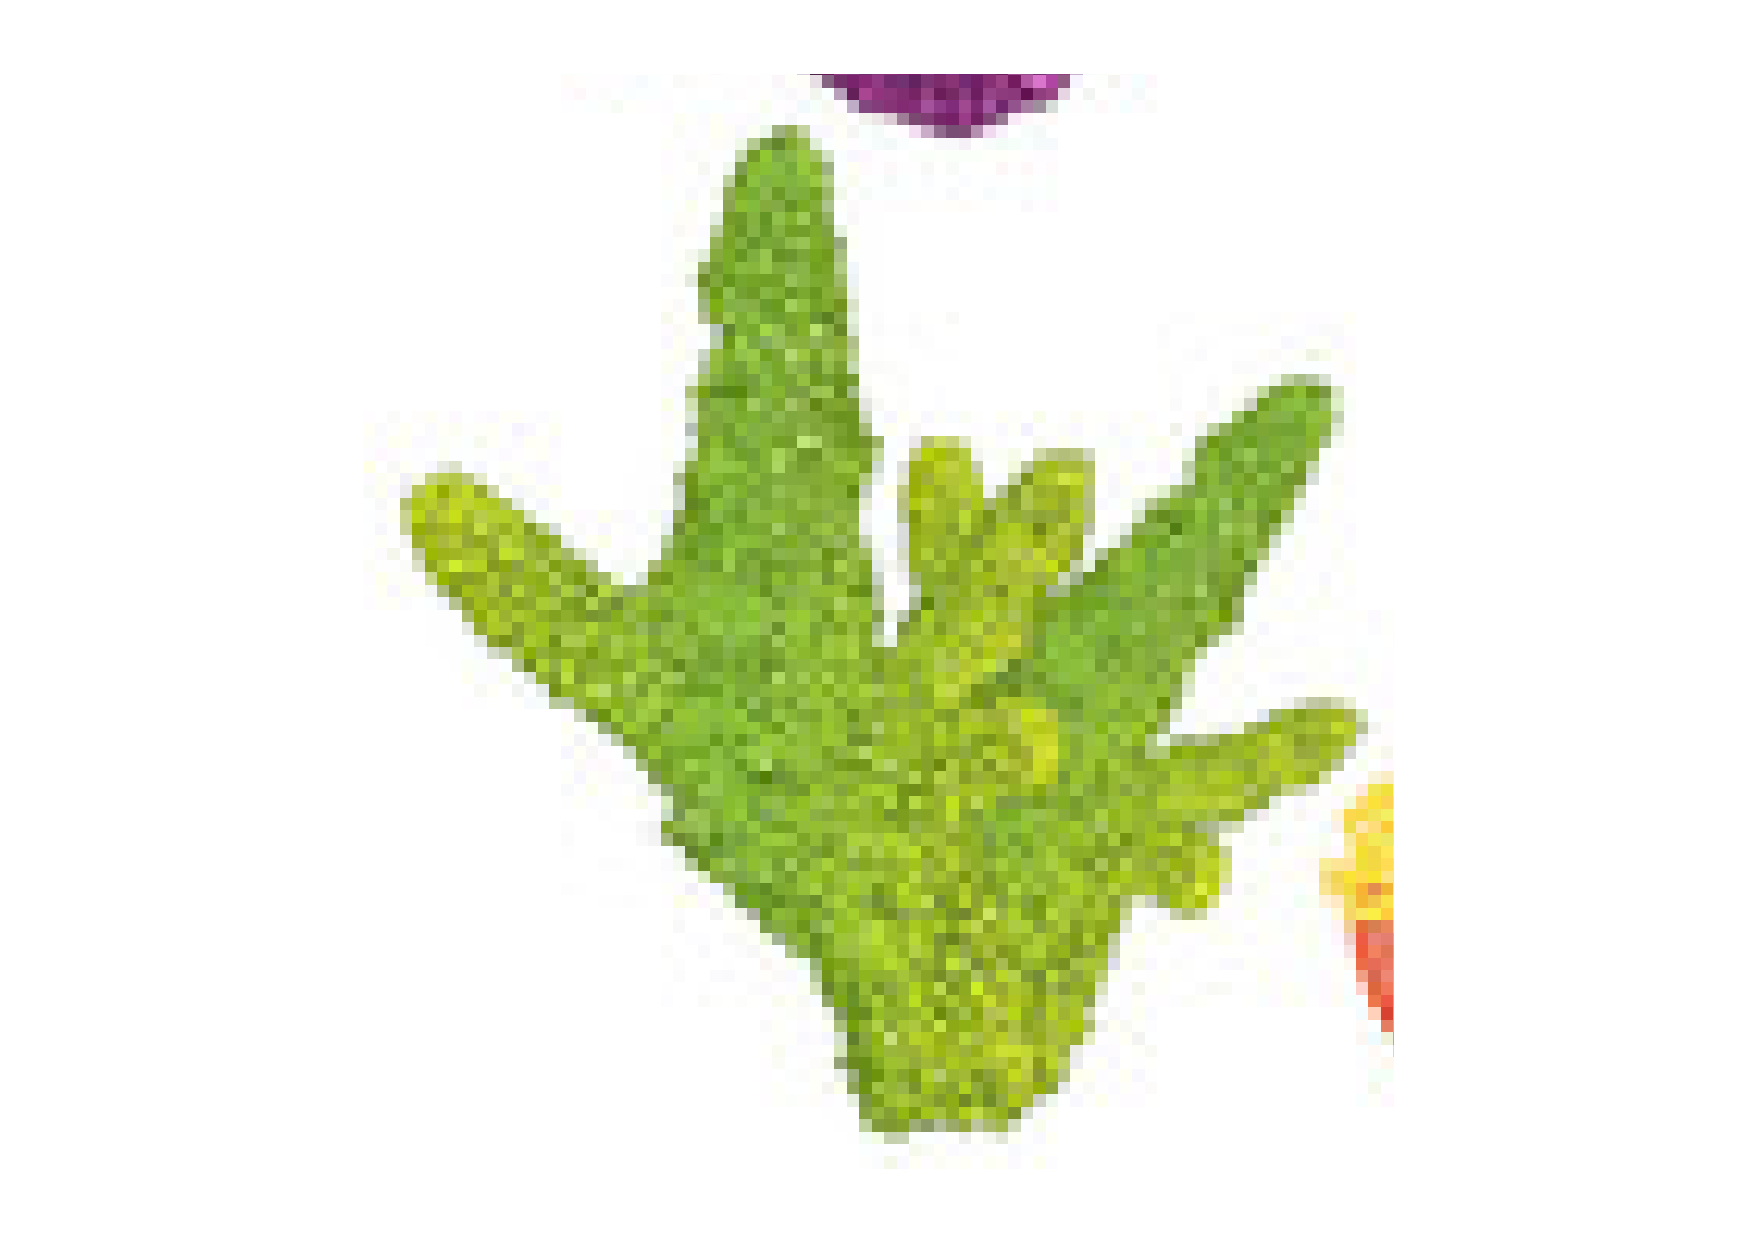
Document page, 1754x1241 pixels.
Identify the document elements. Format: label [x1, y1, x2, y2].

picture [363, 74, 1394, 1169]
